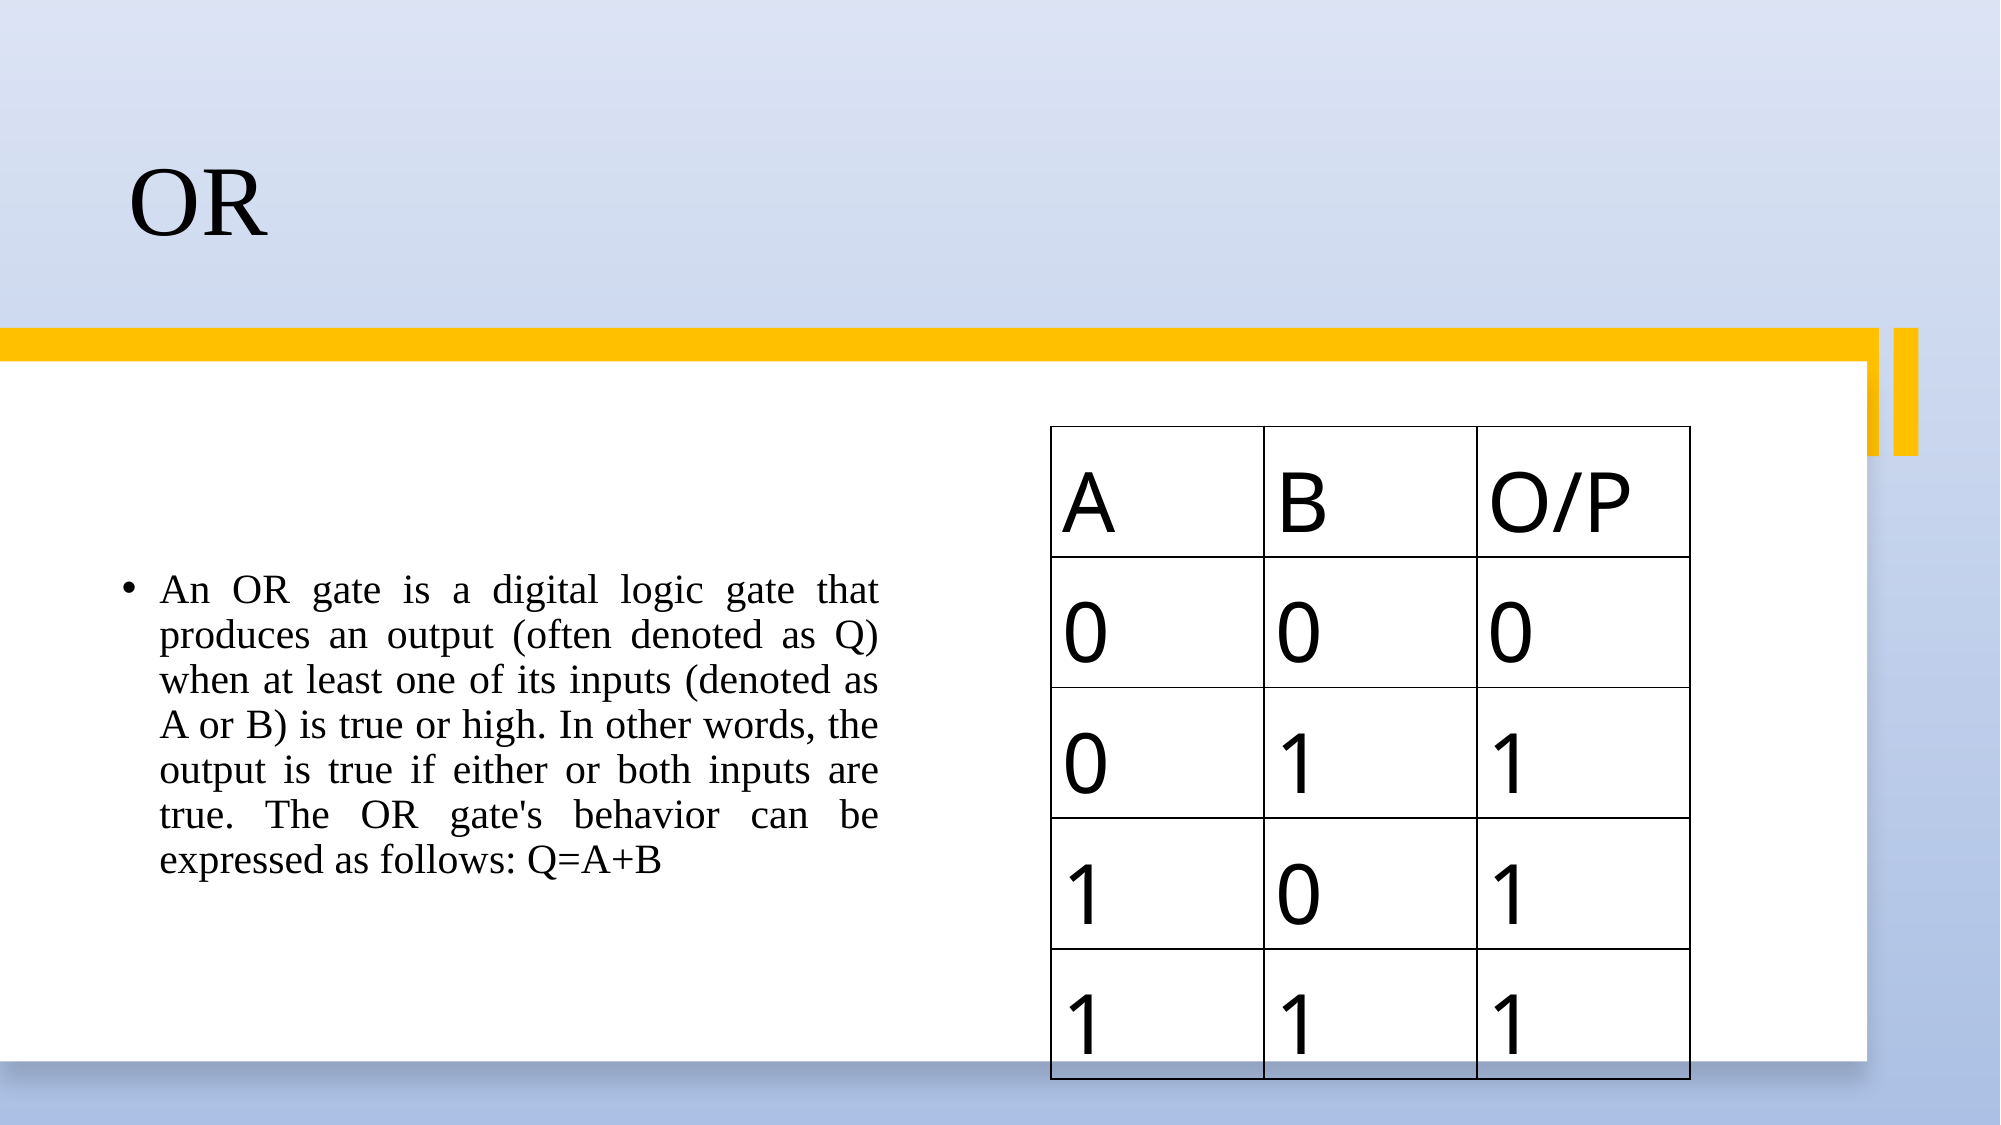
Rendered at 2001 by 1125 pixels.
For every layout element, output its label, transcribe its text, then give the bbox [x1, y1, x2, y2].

title OR [113, 51, 1766, 265]
table_header B [1265, 427, 1476, 556]
table_cell 0 [1052, 558, 1263, 687]
table_header A [1052, 427, 1263, 556]
table_cell 0 [1265, 558, 1476, 687]
table_cell 1 [1052, 950, 1263, 1078]
table_cell 0 [1265, 819, 1476, 948]
table_cell 0 [1052, 688, 1263, 817]
table_header O/P [1478, 427, 1689, 556]
list An OR gate is a digital logic gate that produces an output (often denoted as Q) when at least one of its inputs (denoted as A or B) is true or high. In other words, the output is true if either or both inputs are true. The OR gate's behavior can be expressed as follows: Q=A+B [106, 426, 895, 1024]
table_cell 1 [1052, 819, 1263, 948]
table_cell 1 [1265, 950, 1476, 1078]
table_cell 1 [1265, 688, 1476, 817]
table_cell 1 [1478, 688, 1689, 817]
text_box [0, 0, 2000, 1125]
table_cell 1 [1478, 950, 1689, 1078]
table_cell 0 [1478, 558, 1689, 687]
table_cell 1 [1478, 819, 1689, 948]
